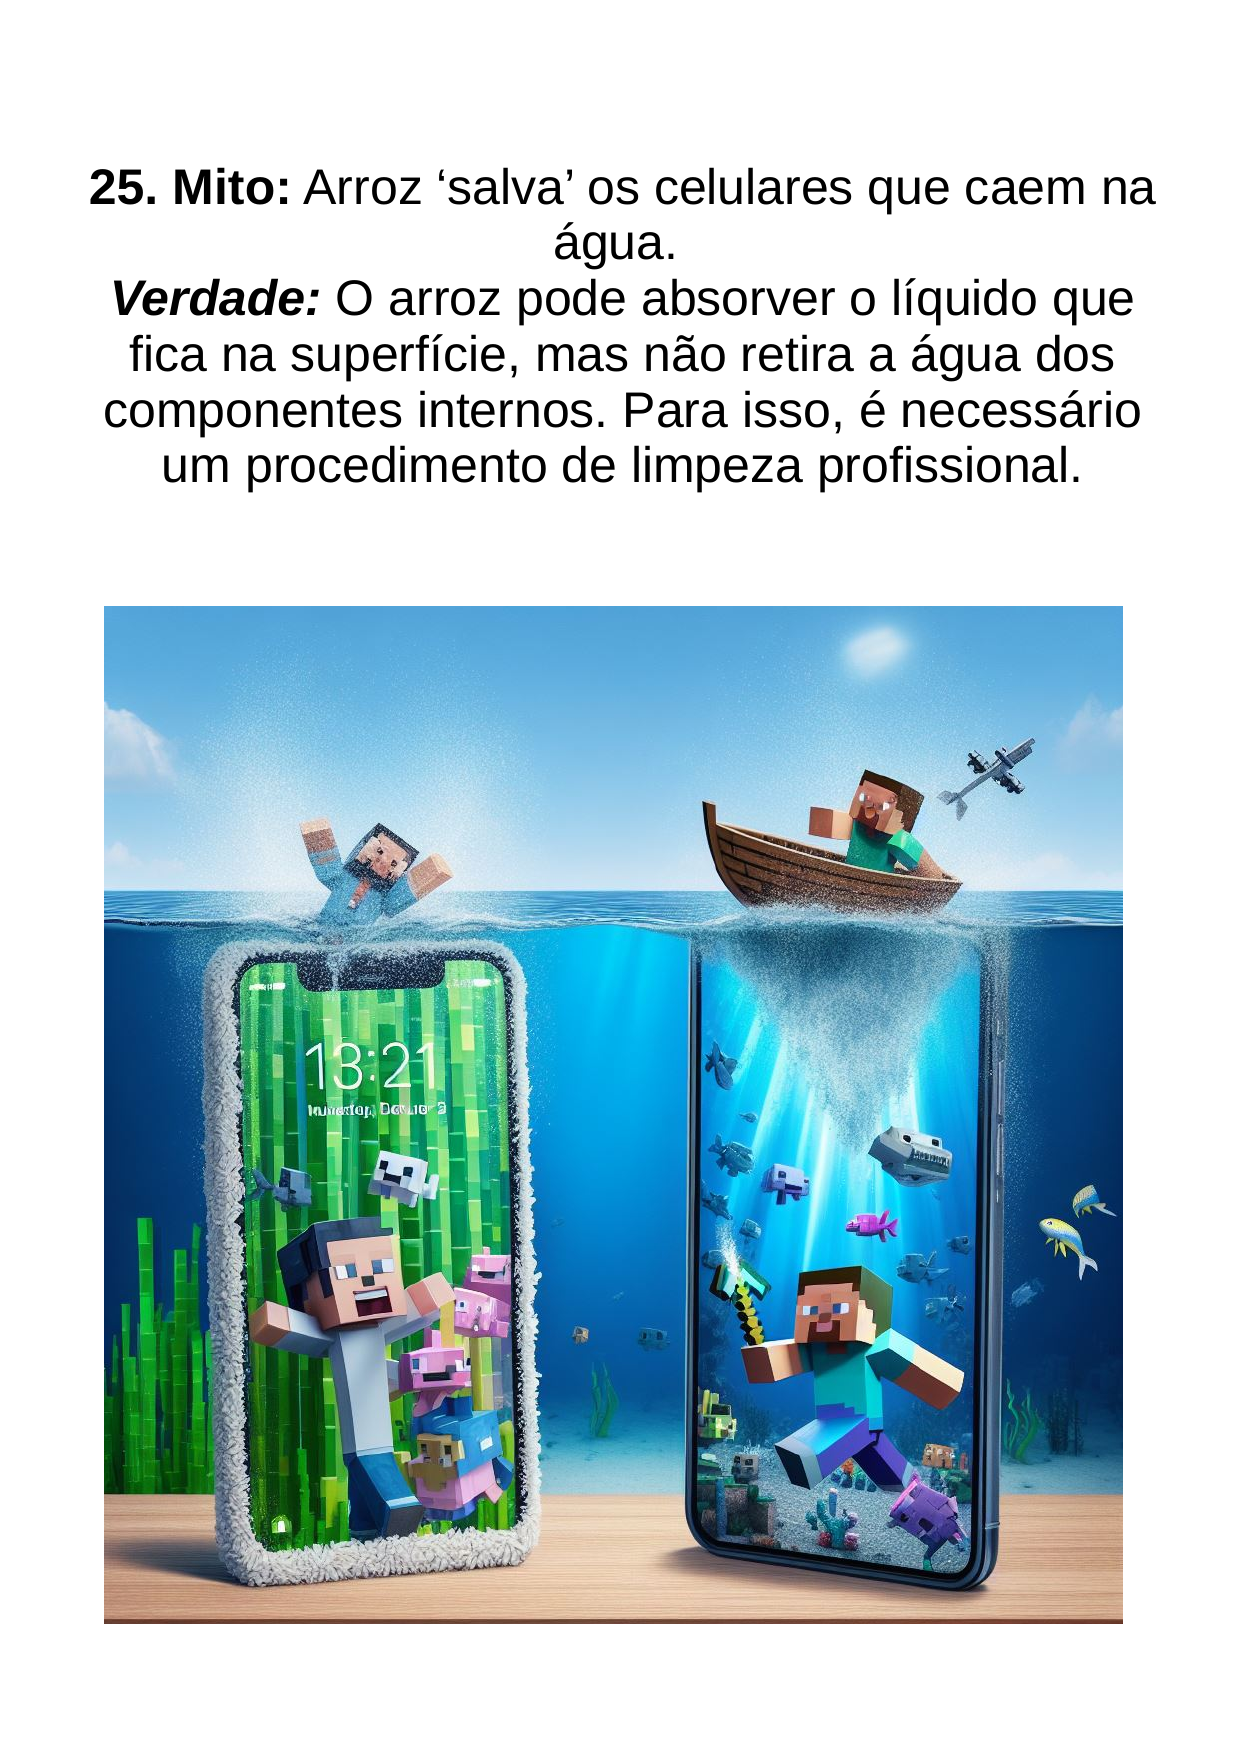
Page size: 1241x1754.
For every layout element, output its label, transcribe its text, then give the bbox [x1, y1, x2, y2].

picture [104, 606, 1123, 1625]
title 25. Mito: Arroz ‘salva’ os celulares que caem na água. Verdade: O arroz pode absorver o líquido que fica na superfície, mas não retira a água dos componentes internos. Para isso, é necessário um procedimento de limpeza profissional. [65, 158, 1182, 494]
